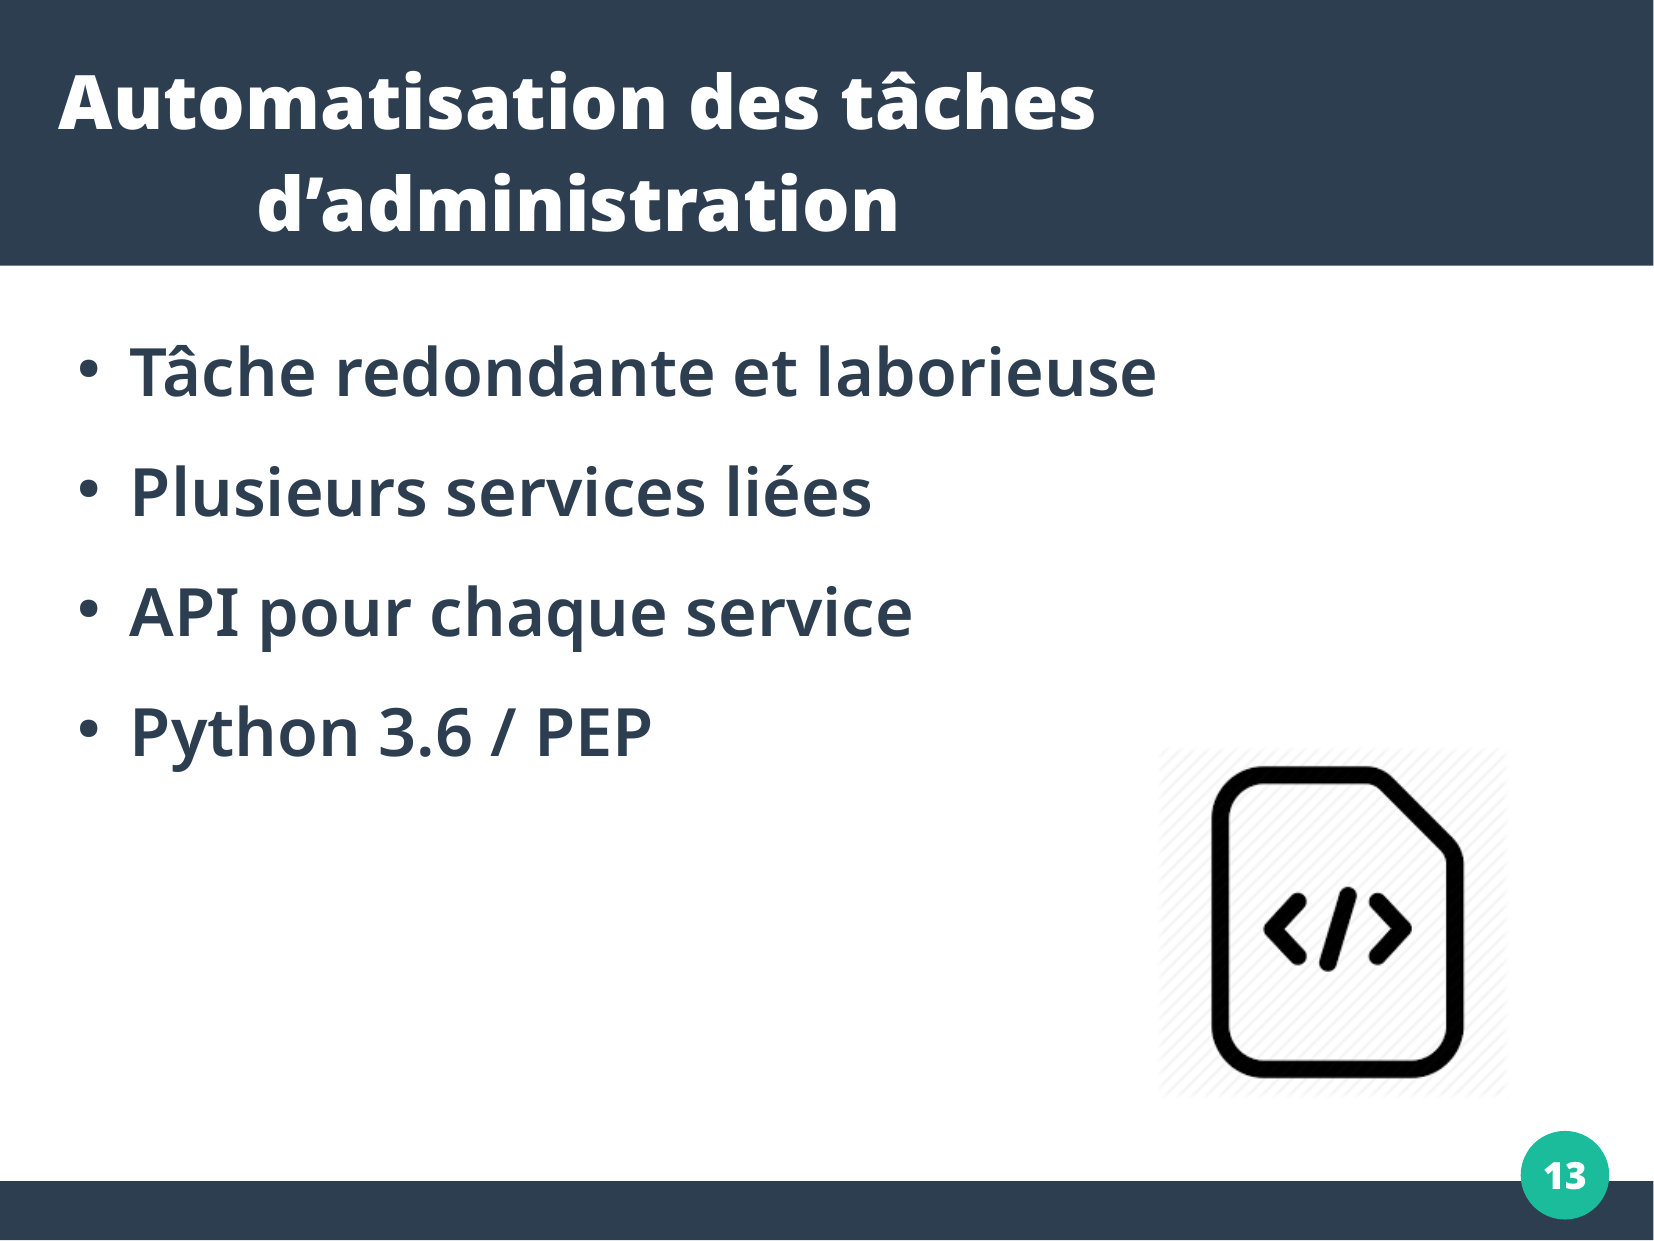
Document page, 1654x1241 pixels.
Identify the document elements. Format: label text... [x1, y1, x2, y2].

list Tâche redondante et laborieuse Plusieurs services liées API pour chaque service Python 3.6 / PEP [59, 324, 1595, 1152]
picture [1157, 746, 1509, 1099]
title Automatisation des tâches d’administration [59, 49, 1642, 207]
